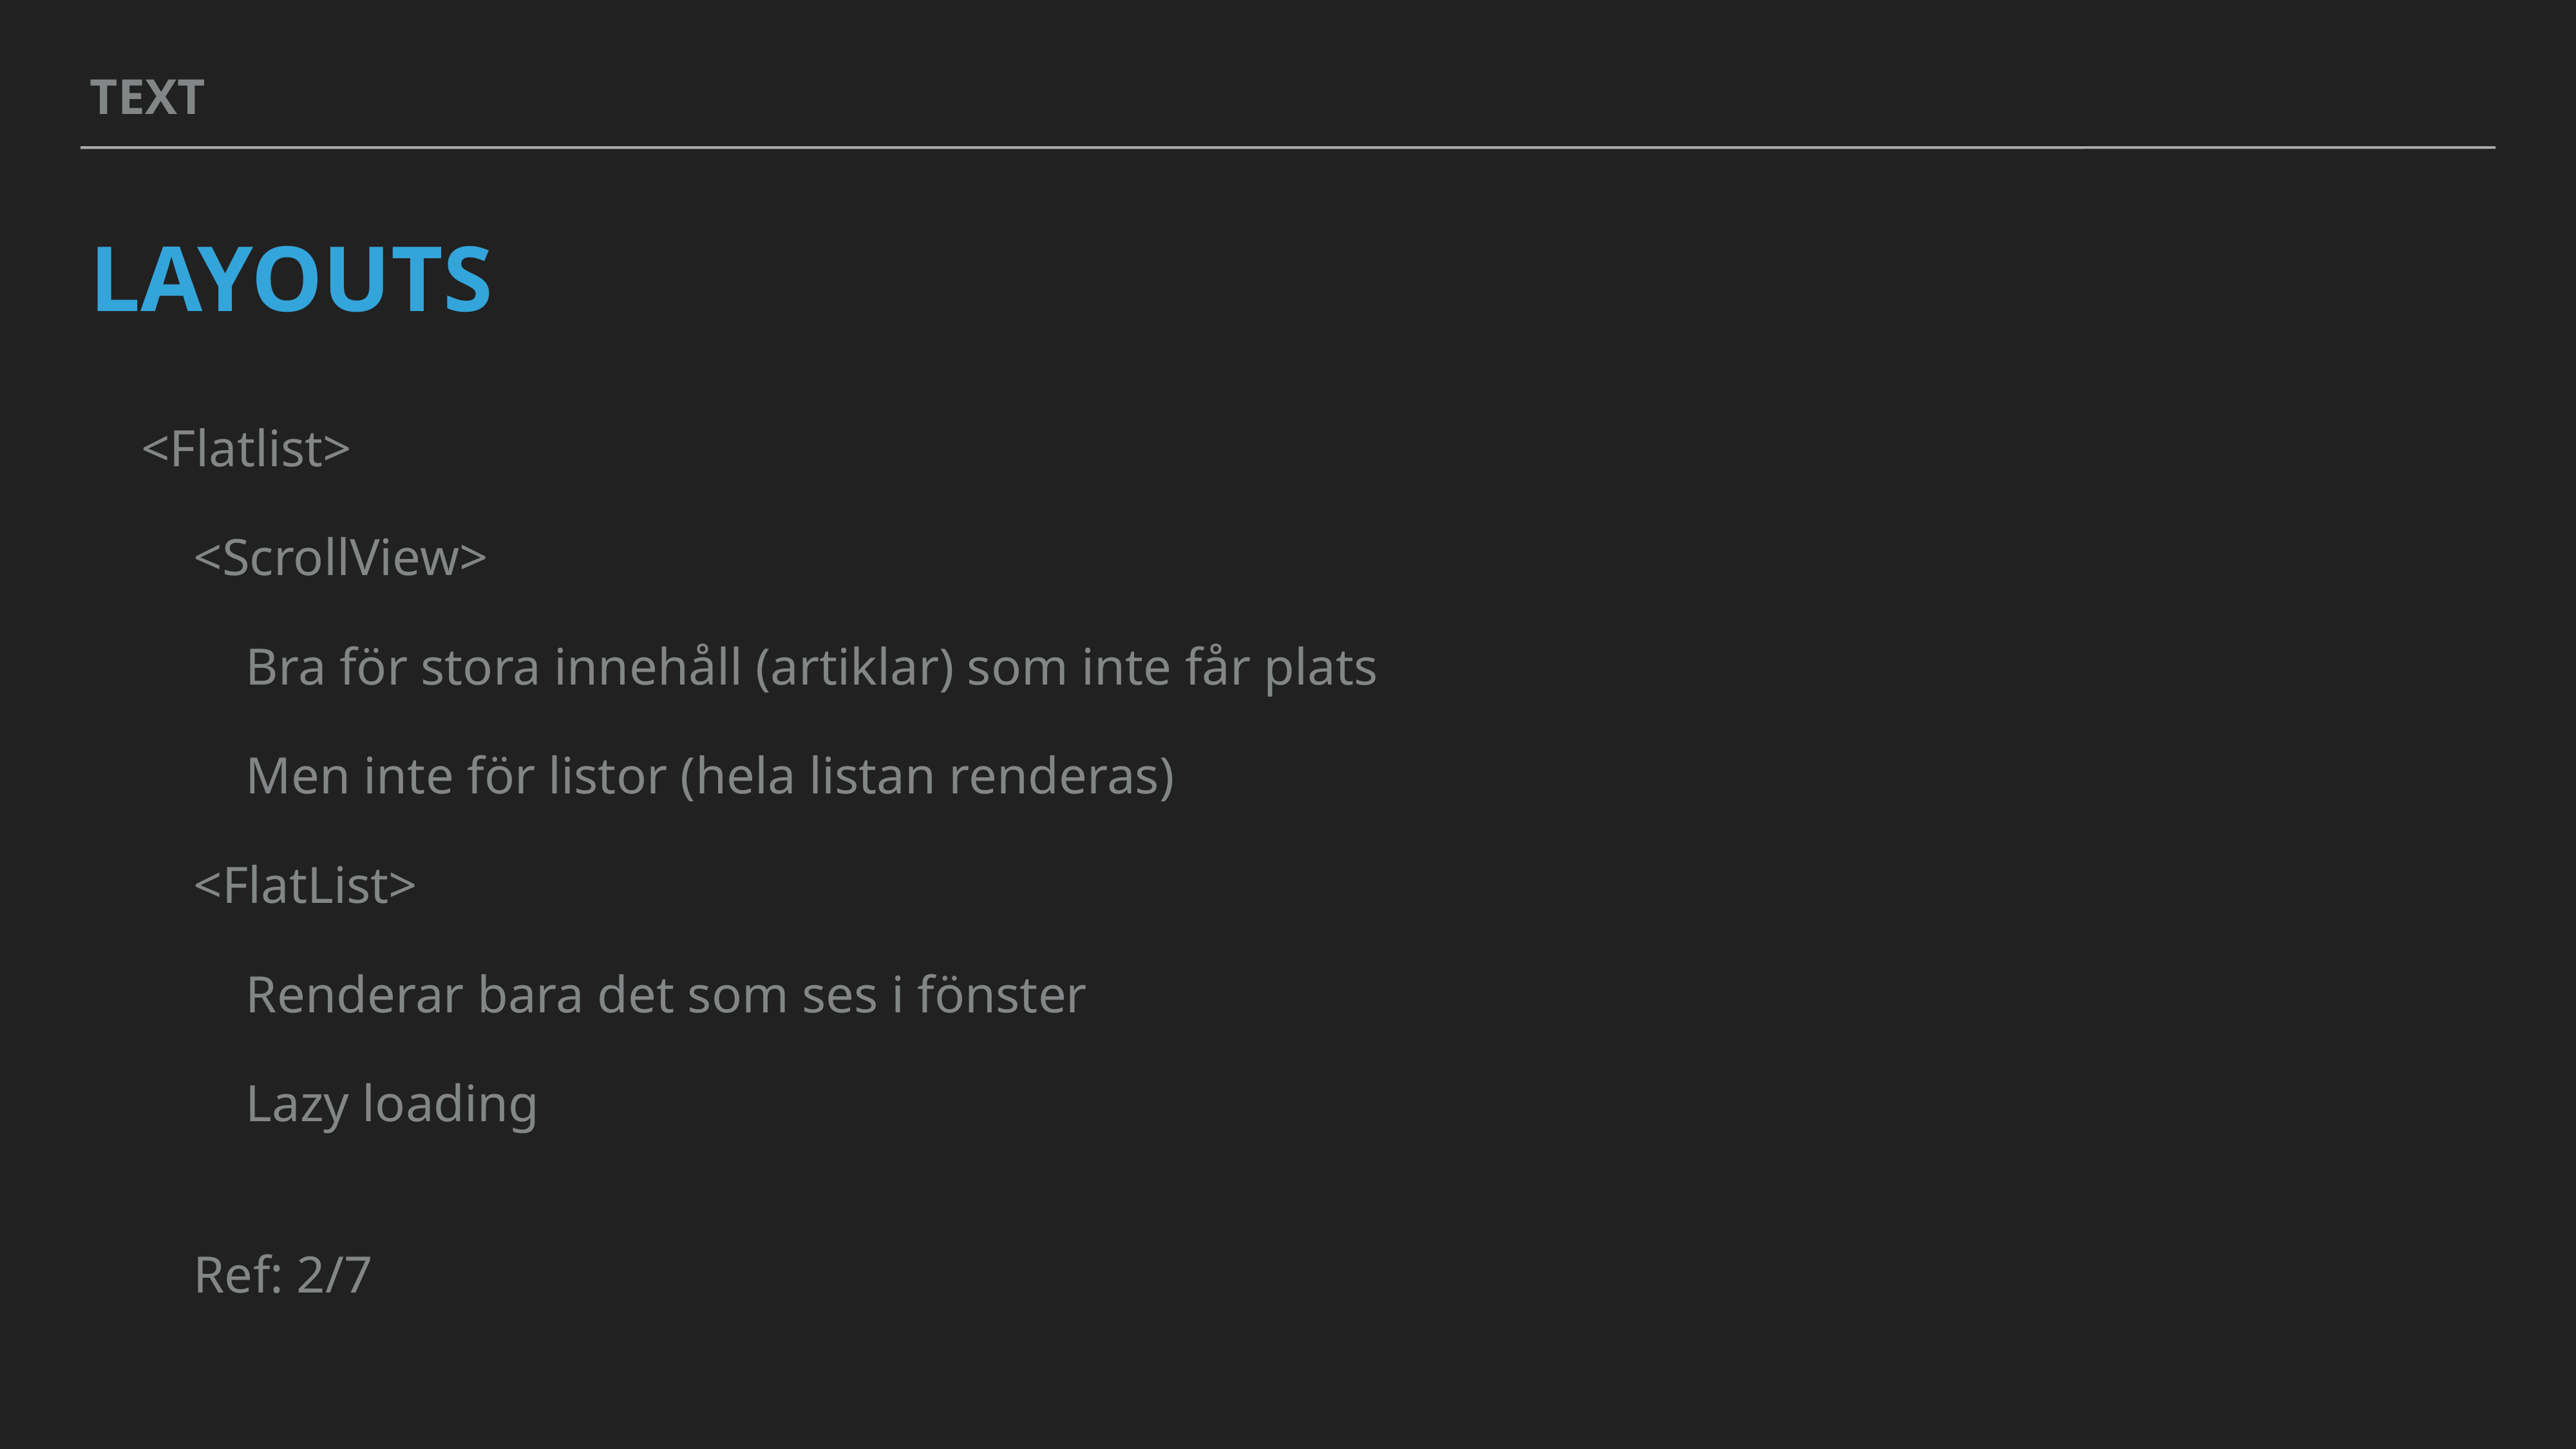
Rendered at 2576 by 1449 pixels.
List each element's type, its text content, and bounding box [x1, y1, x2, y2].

text_box Layouts [80, 228, 2496, 336]
text_box <Flatlist> <ScrollView> Bra för stora innehåll (artiklar) som inte får plats Men inte för listor (hela listan renderas) <FlatList> Renderar bara det som ses i fönster Lazy loading Ref: 2/7 [80, 408, 2496, 1315]
